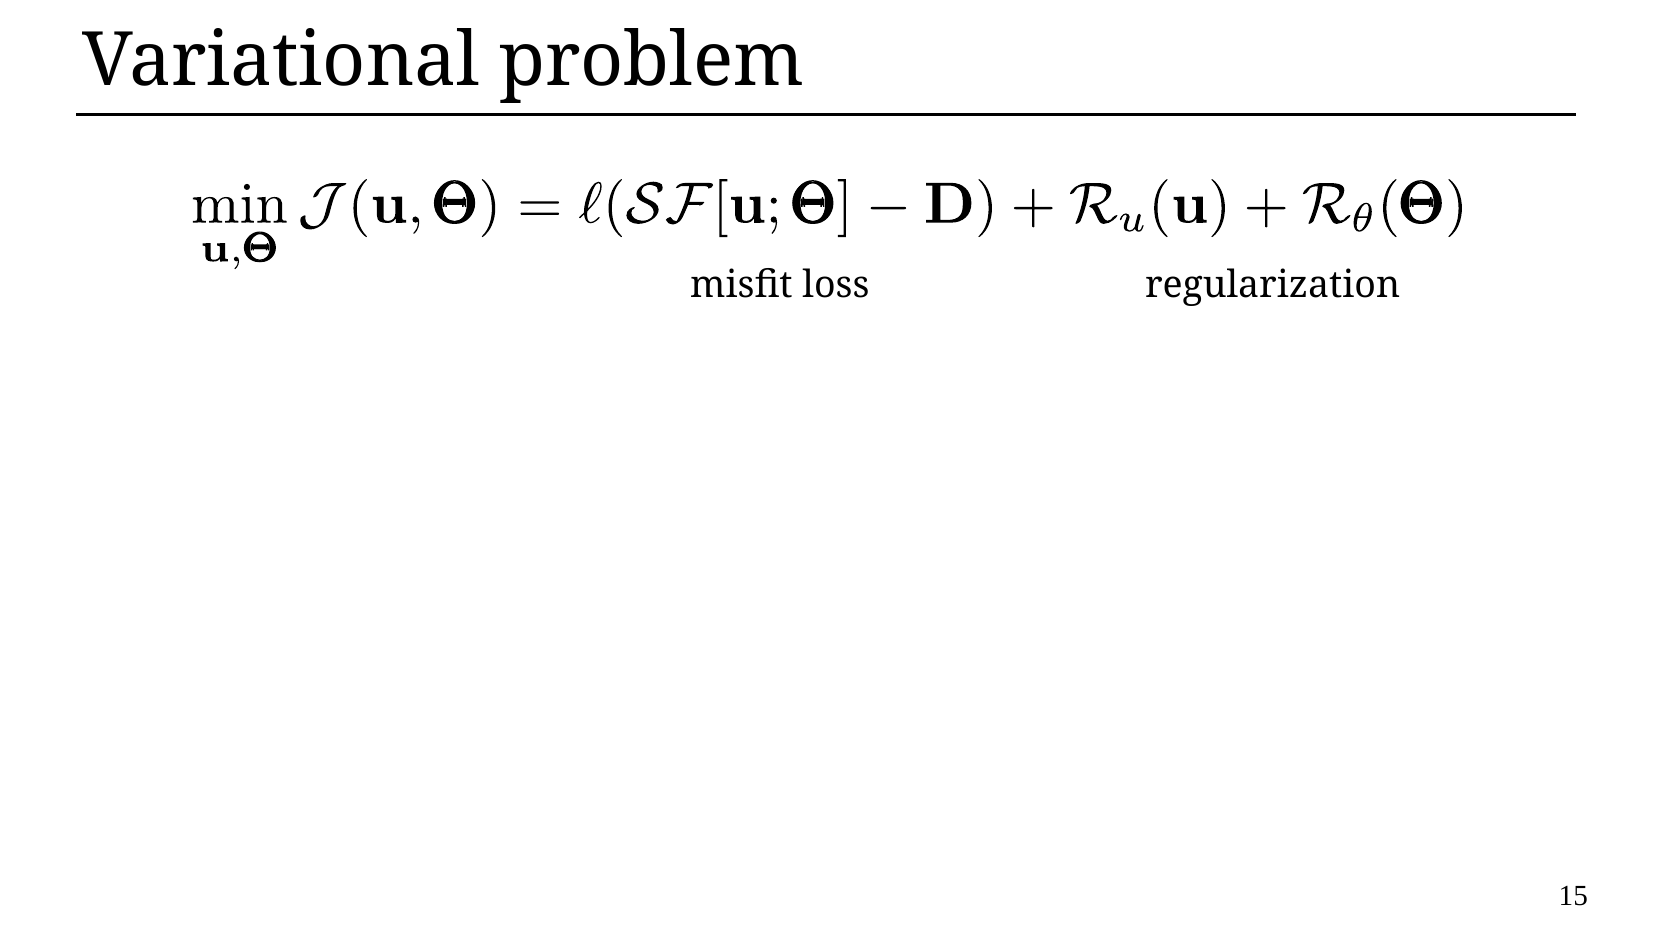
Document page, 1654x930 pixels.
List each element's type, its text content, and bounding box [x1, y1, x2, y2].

text_box regularization [1120, 250, 1426, 309]
title Variational problem [82, 7, 1571, 105]
picture [188, 176, 1465, 272]
text_box misfit loss [660, 250, 901, 309]
